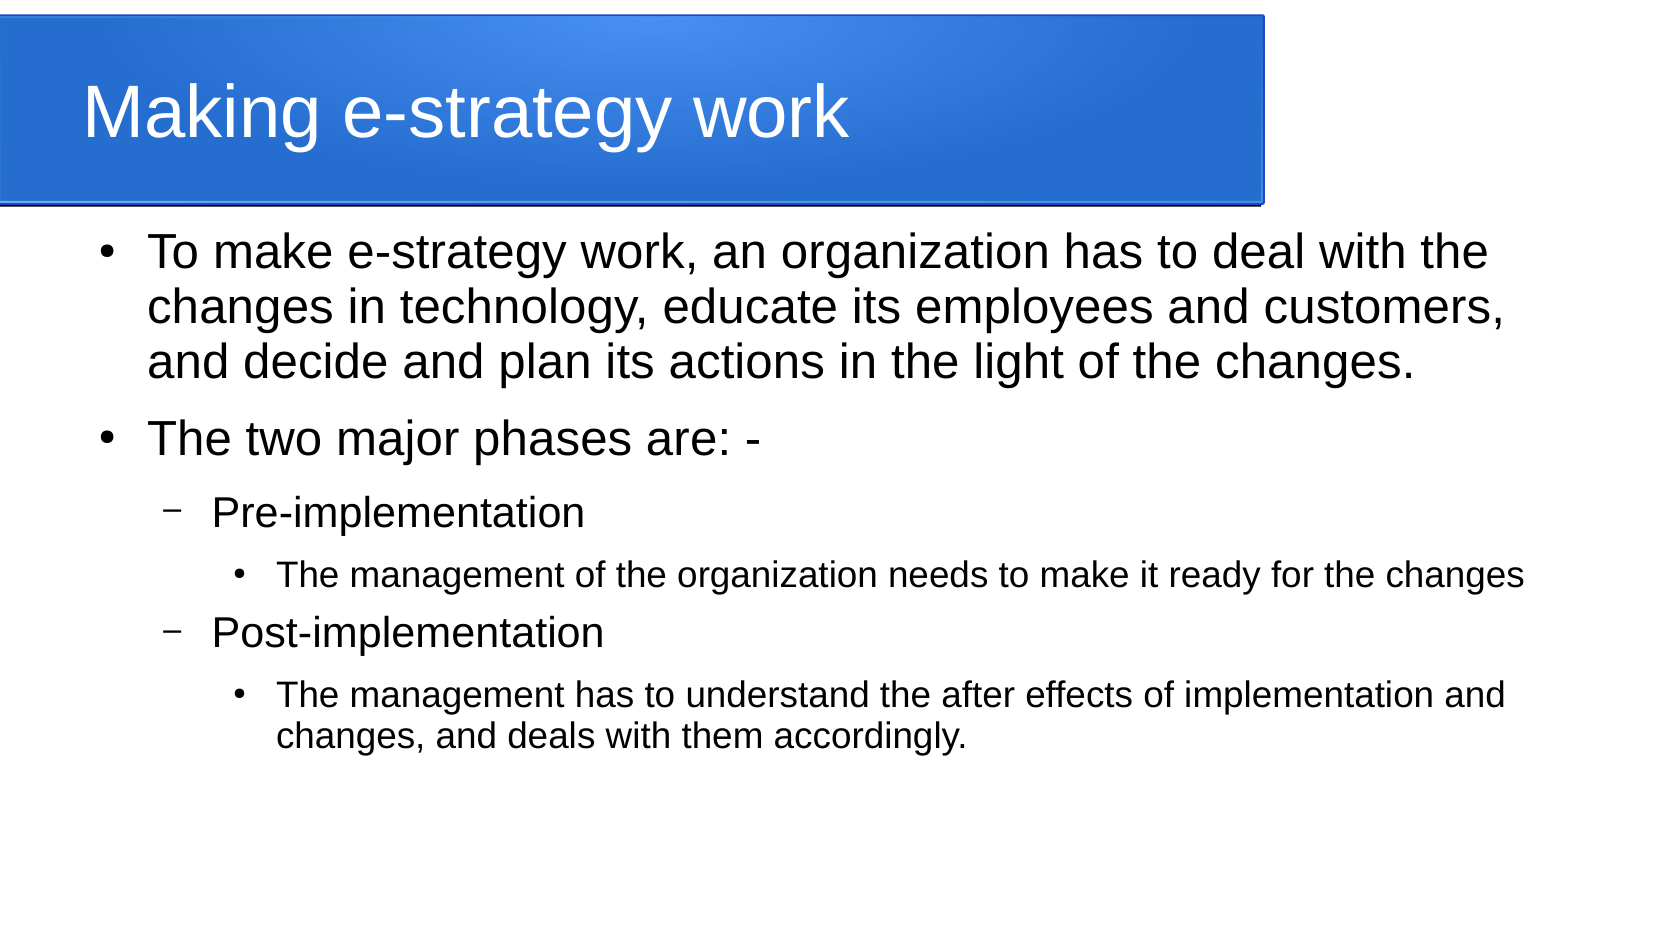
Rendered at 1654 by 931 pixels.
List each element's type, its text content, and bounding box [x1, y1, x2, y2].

list To make e-strategy work, an organization has to deal with the changes in technology, educate its employees and customers, and decide and plan its actions in the light of the changes. The two major phases are: - Pre-implementation The management of the organization needs to make it ready for the changes Post-implementation The management has to understand the after effects of implementation and changes, and deals with them accordingly. [82, 224, 1571, 764]
title Making e-strategy work [82, 35, 1235, 189]
